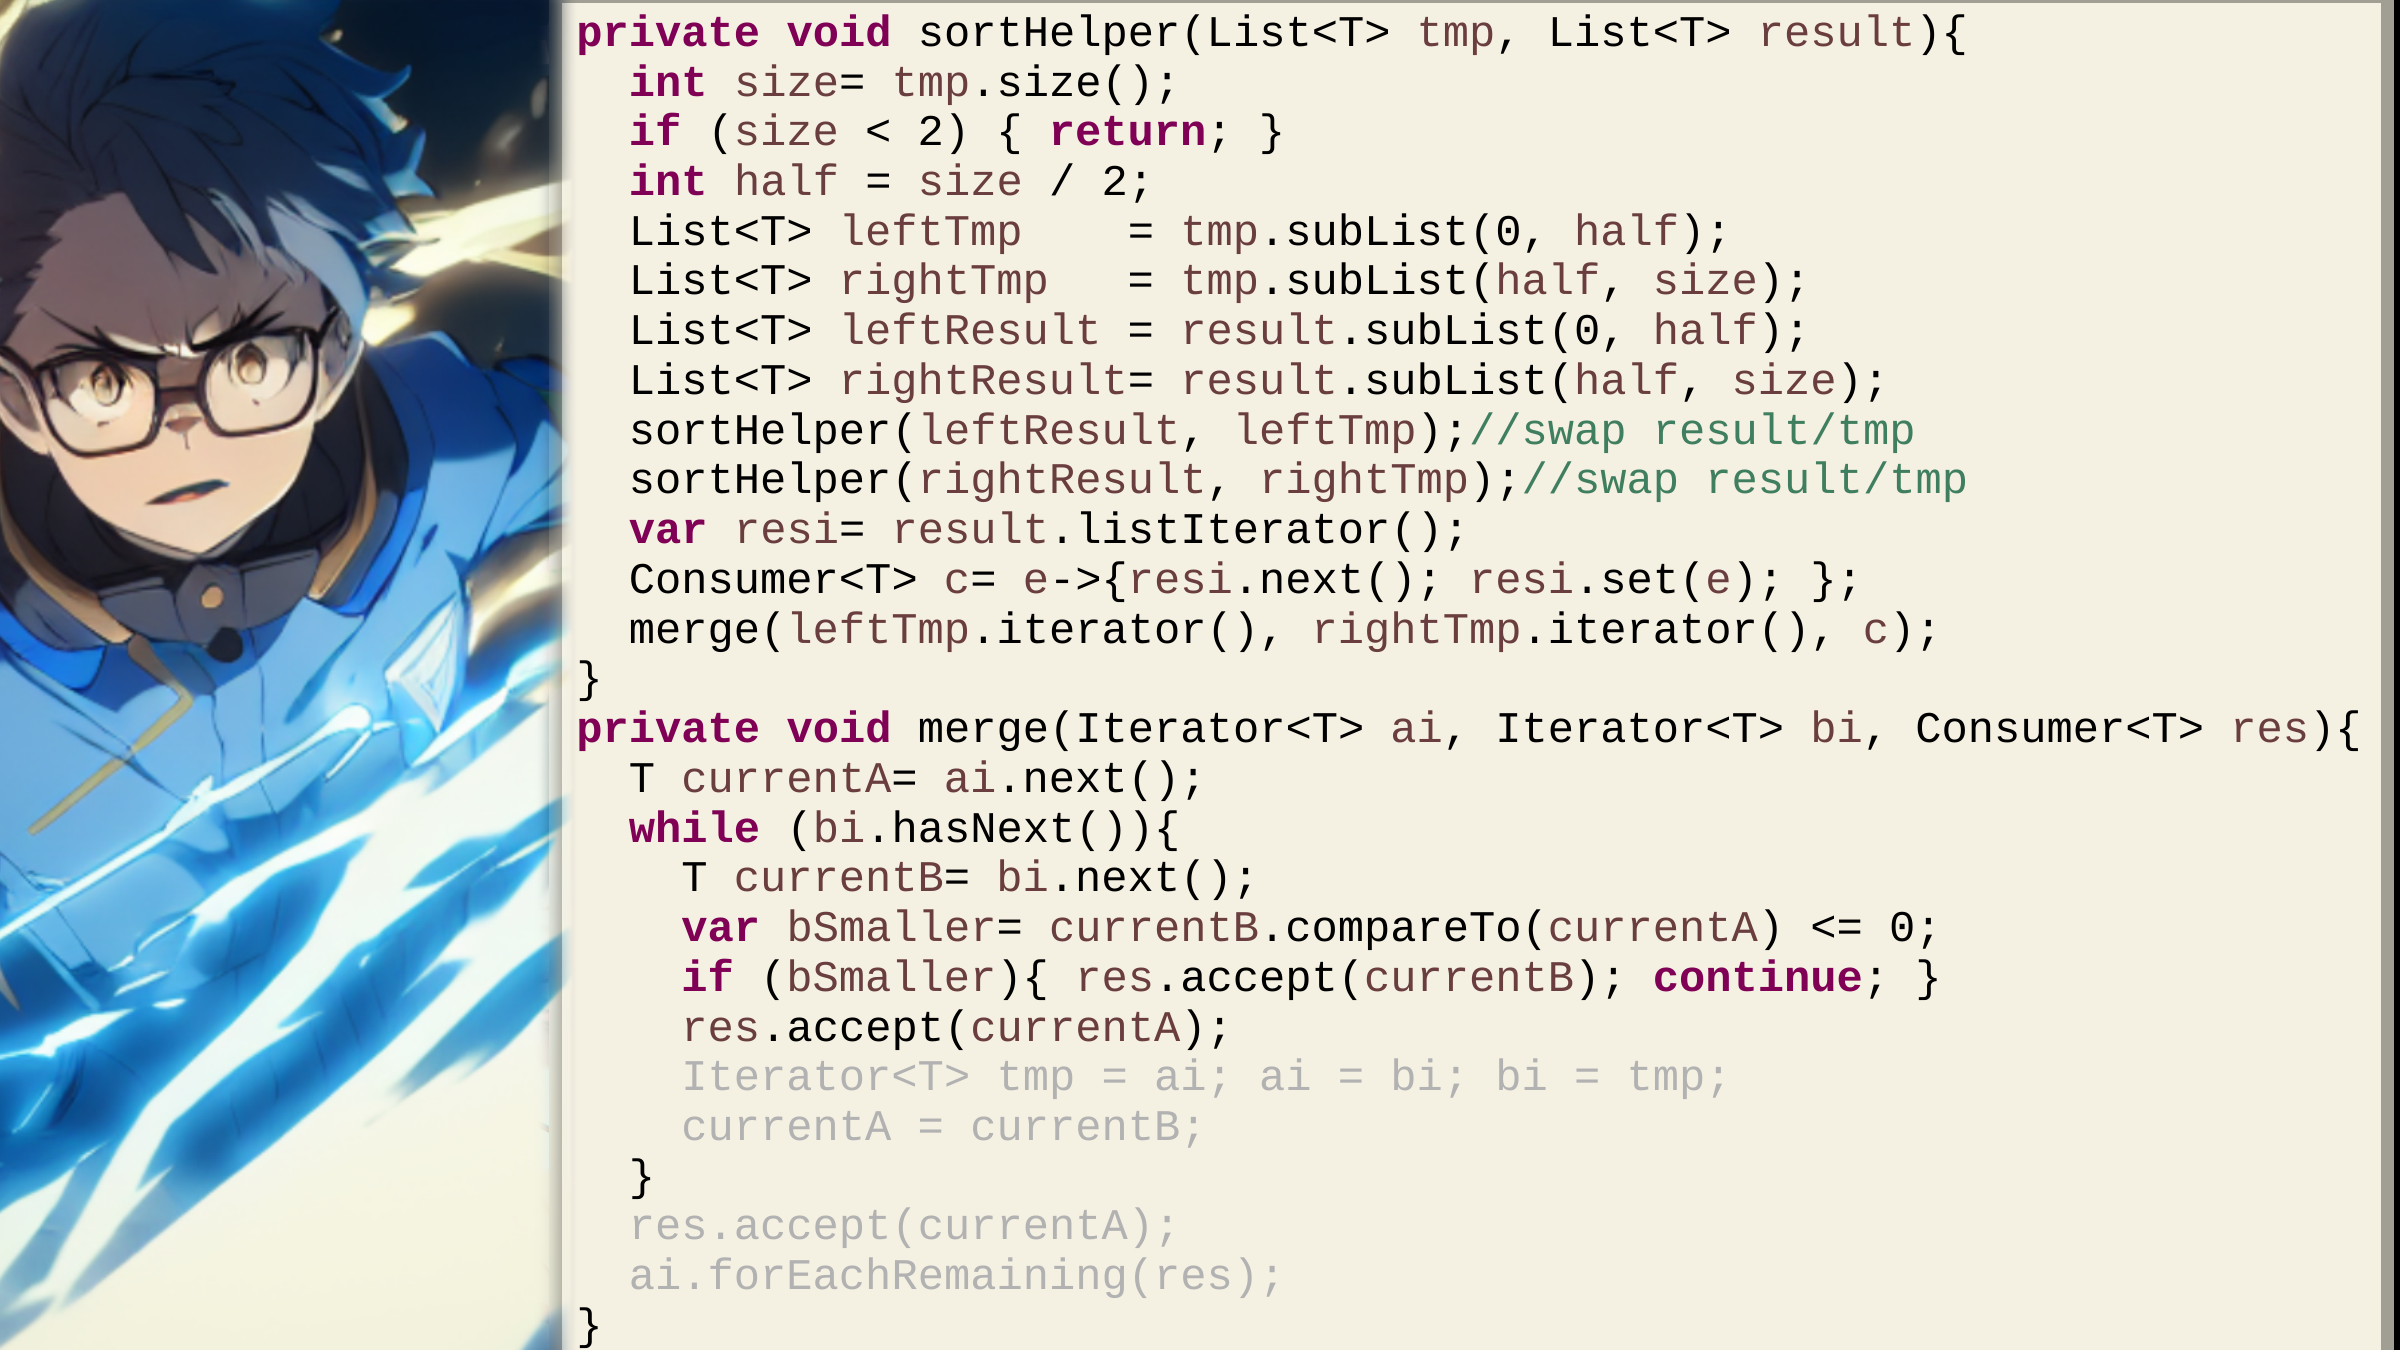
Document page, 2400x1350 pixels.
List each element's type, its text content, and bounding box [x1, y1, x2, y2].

picture [0, 0, 578, 1350]
text_box [2394, 0, 2400, 1350]
text_box private void sortHelper(List<T> tmp, List<T> result){ int size= tmp.size(); if (size < 2) { return; } int half = size / 2; List<T> leftTmp = tmp.subList(0, half); List<T> rightTmp = tmp.subList(half, size); List<T> leftResult = result.subList(0, half); List<T> rightResult= result.subList(half, size); sortHelper(leftResult, leftTmp);//swap result/tmp sortHelper(rightResult, rightTmp);//swap result/tmp var resi= result.listIterator(); Consumer<T> c= e->{resi.next(); resi.set(e); }; merge(leftTmp.iterator(), rightTmp.iterator(), c); } private void merge(Iterator<T> ai, Iterator<T> bi, Consumer<T> res){ T currentA= ai.next(); while (bi.hasNext()){ T currentB= bi.next(); var bSmaller= currentB.compareTo(currentA) <= 0; if (bSmaller){ res.accept(currentB); continue; } res.accept(currentA); Iterator<T> tmp = ai; ai = bi; bi = tmp; currentA = currentB; } res.accept(currentA); ai.forEachRemaining(res); } [578, 0, 2388, 1350]
